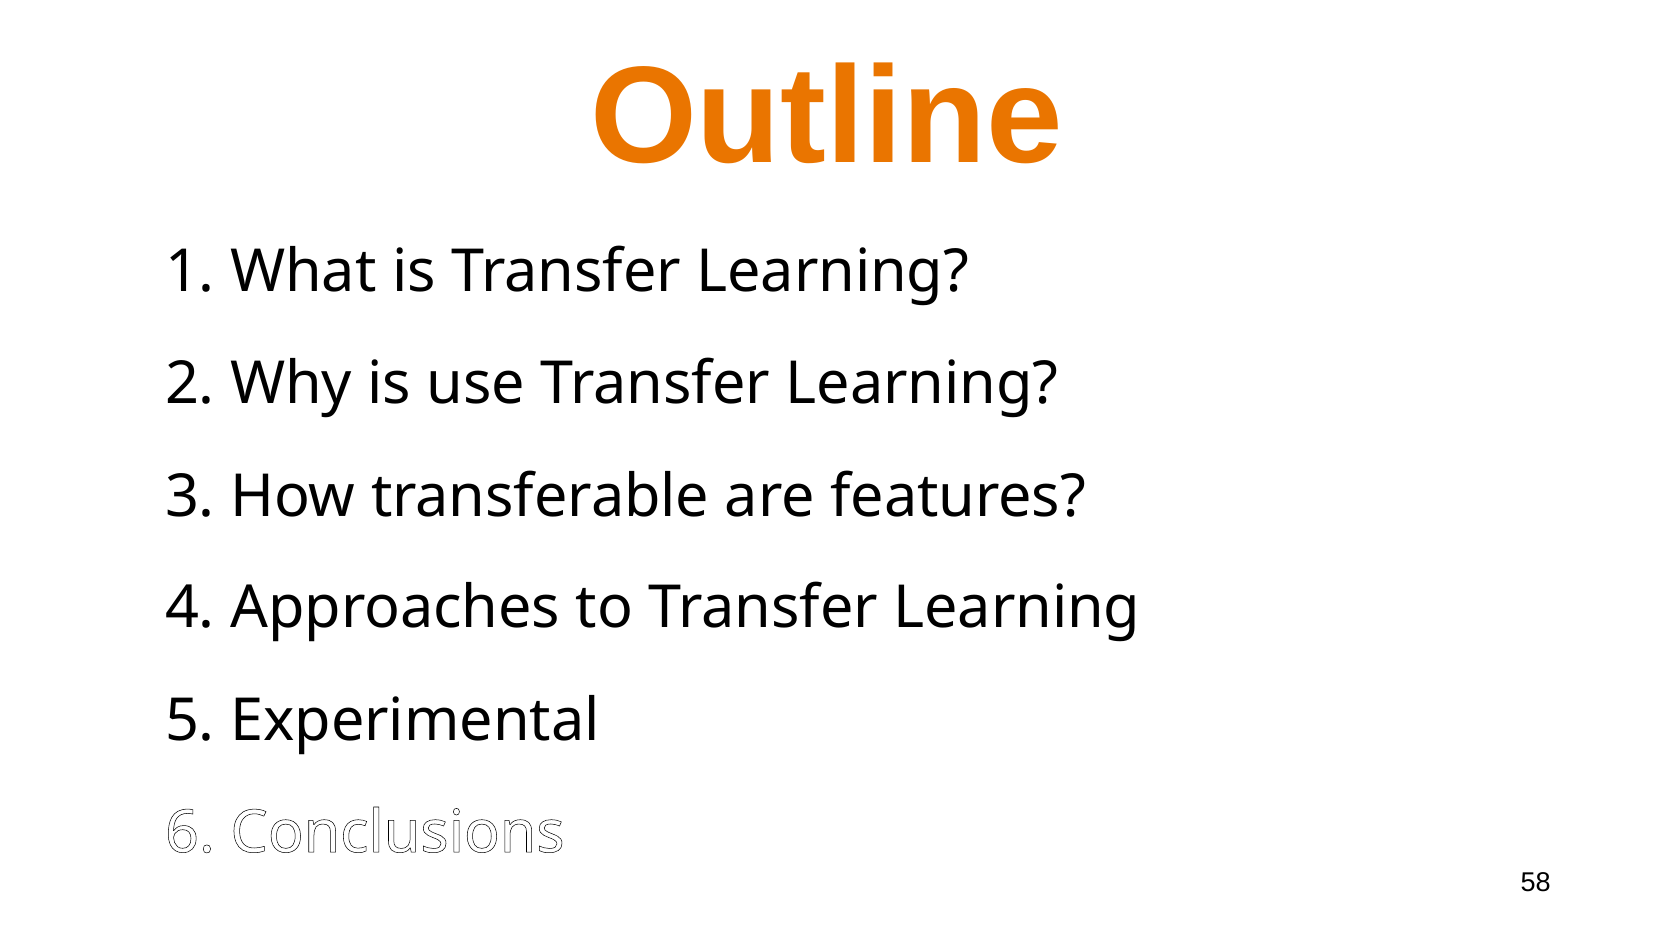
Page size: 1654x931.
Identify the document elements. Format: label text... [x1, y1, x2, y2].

list 1. What is Transfer Learning? 2. Why is use Transfer Learning? 3. How transferable are features? 4. Approaches to Transfer Learning 5. Experimental 6. Conclusions [101, 228, 1591, 871]
title Outline [82, 37, 1571, 193]
